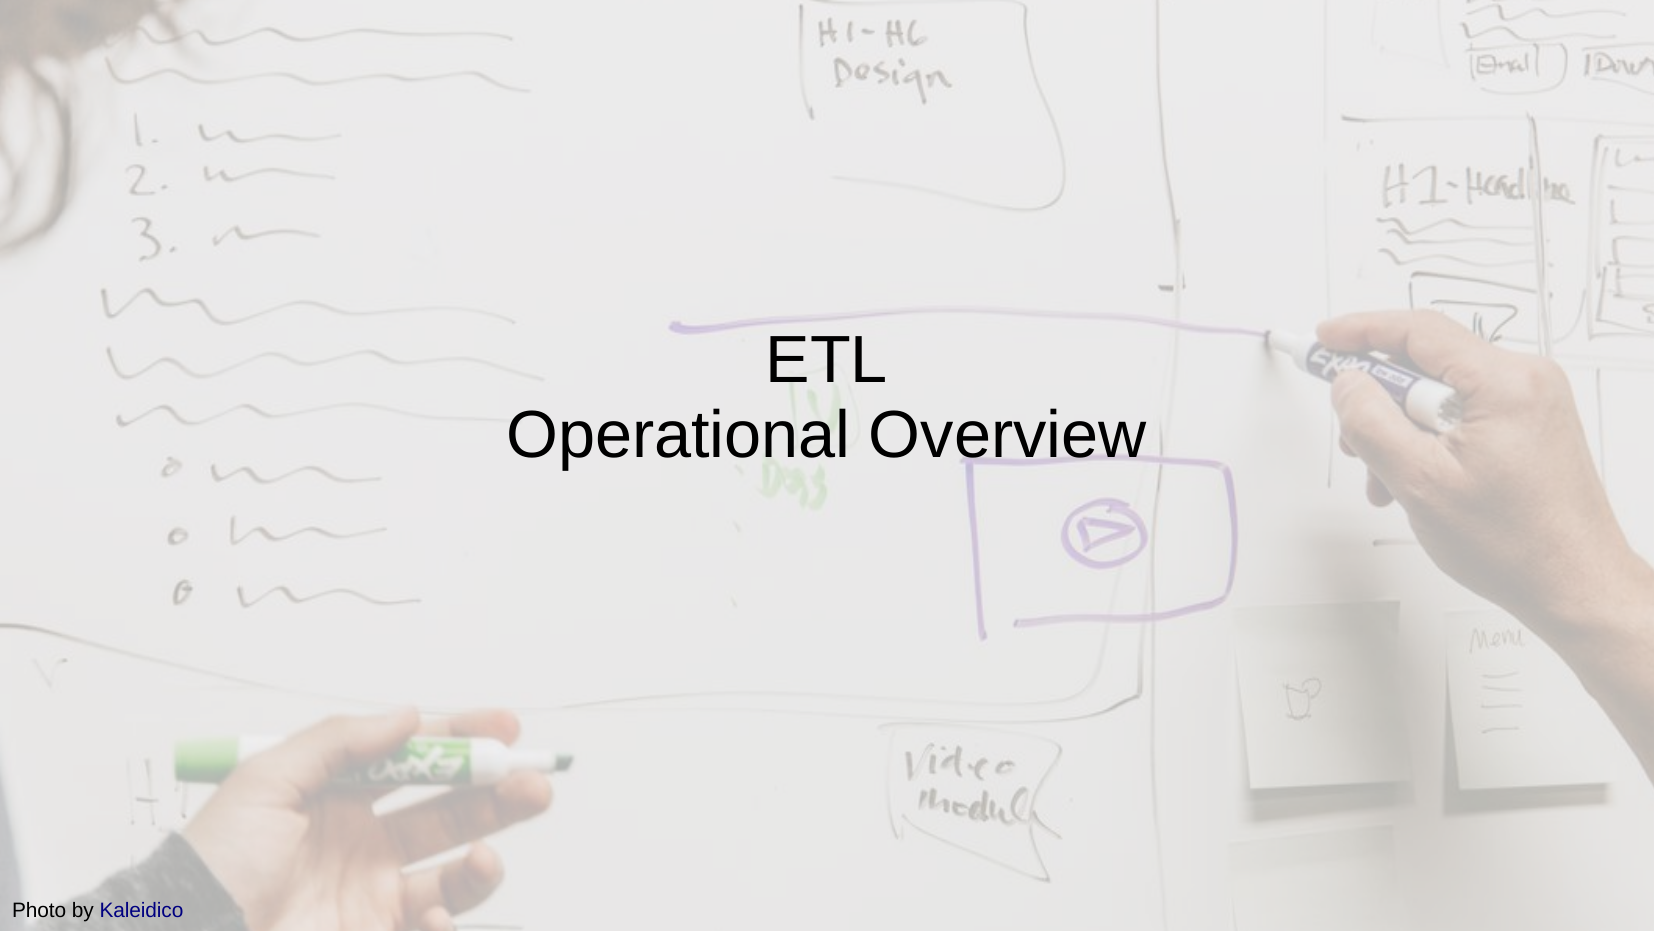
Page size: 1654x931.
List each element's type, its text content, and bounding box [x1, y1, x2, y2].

text_box Photo by Kaleidico [0, 890, 541, 931]
picture [0, 0, 1654, 931]
subtitle ETL Operational Overview [82, 37, 1571, 757]
